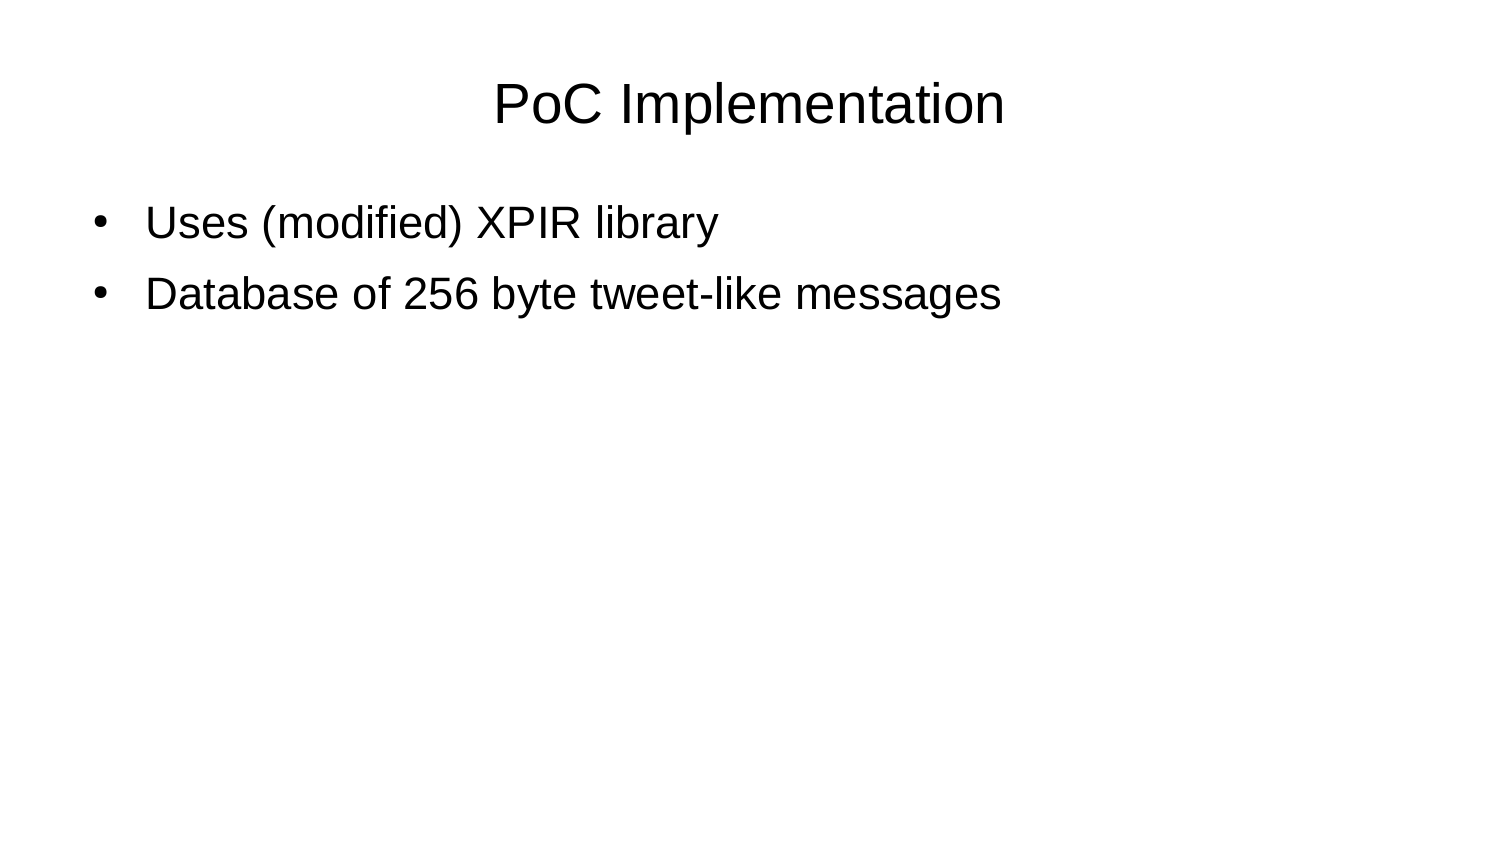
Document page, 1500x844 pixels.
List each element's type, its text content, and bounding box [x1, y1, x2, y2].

title PoC Implementation [75, 33, 1425, 175]
list Uses (modified) XPIR library Database of 256 byte tweet-like messages [75, 197, 1425, 687]
